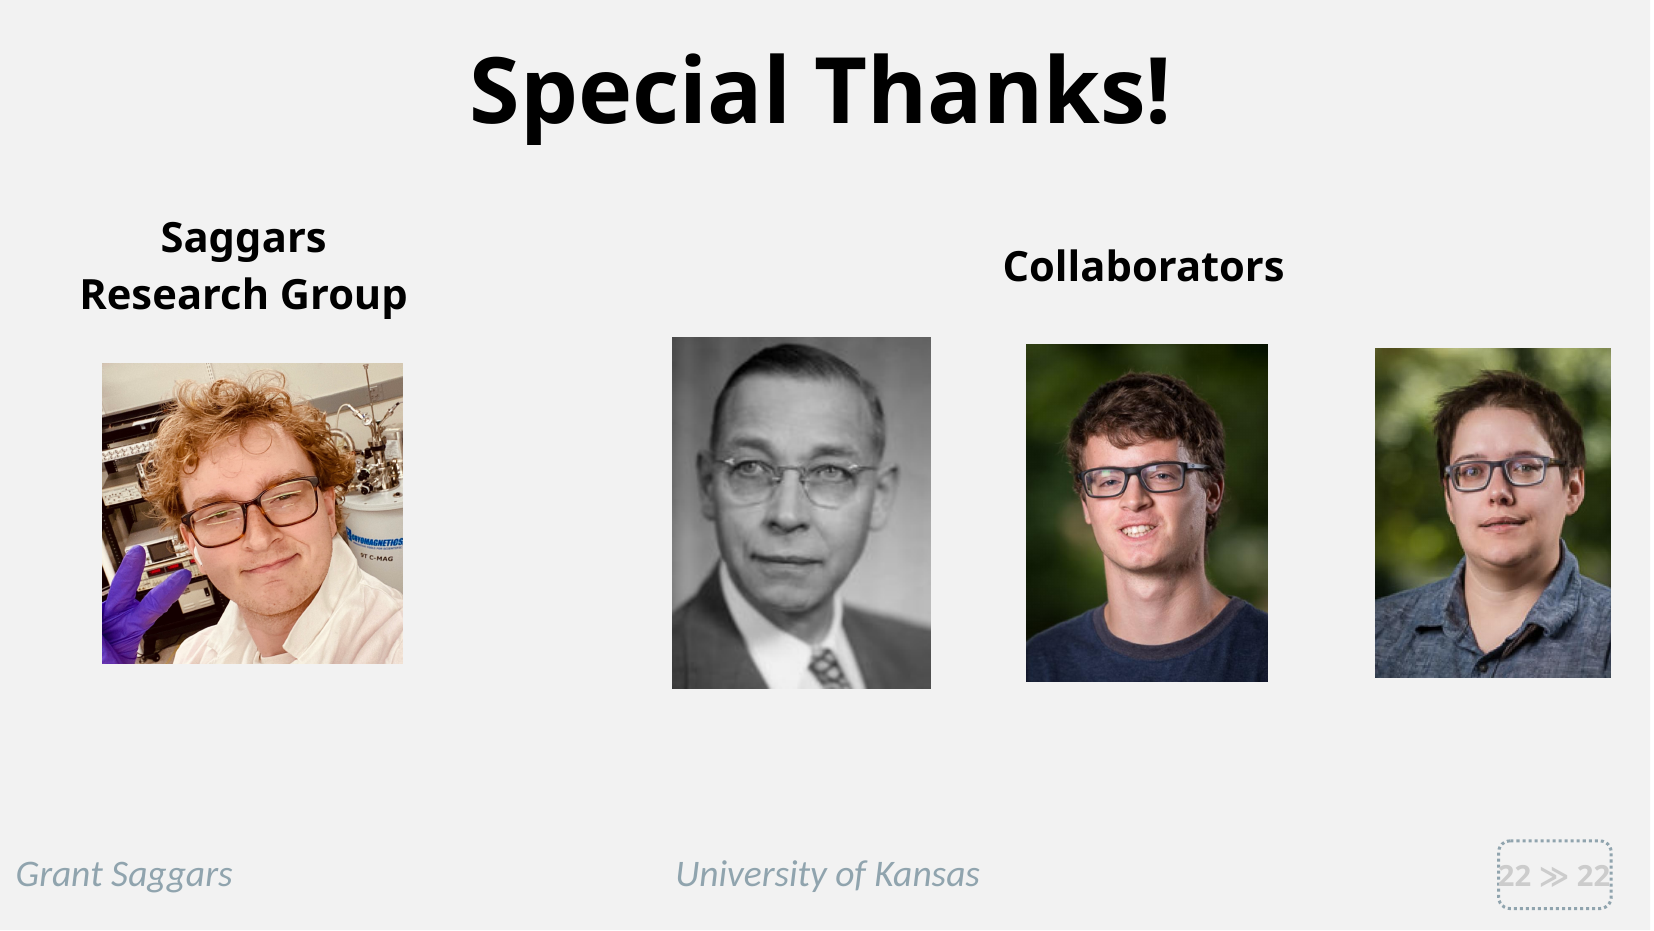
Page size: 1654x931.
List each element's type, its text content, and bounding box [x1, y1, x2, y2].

title Saggars Research Group [75, 187, 413, 343]
picture [1375, 348, 1611, 678]
picture [672, 337, 931, 689]
title Collaborators [675, 187, 1613, 343]
picture [1026, 344, 1268, 683]
picture [102, 363, 403, 664]
title Special Thanks! [30, 10, 1613, 166]
